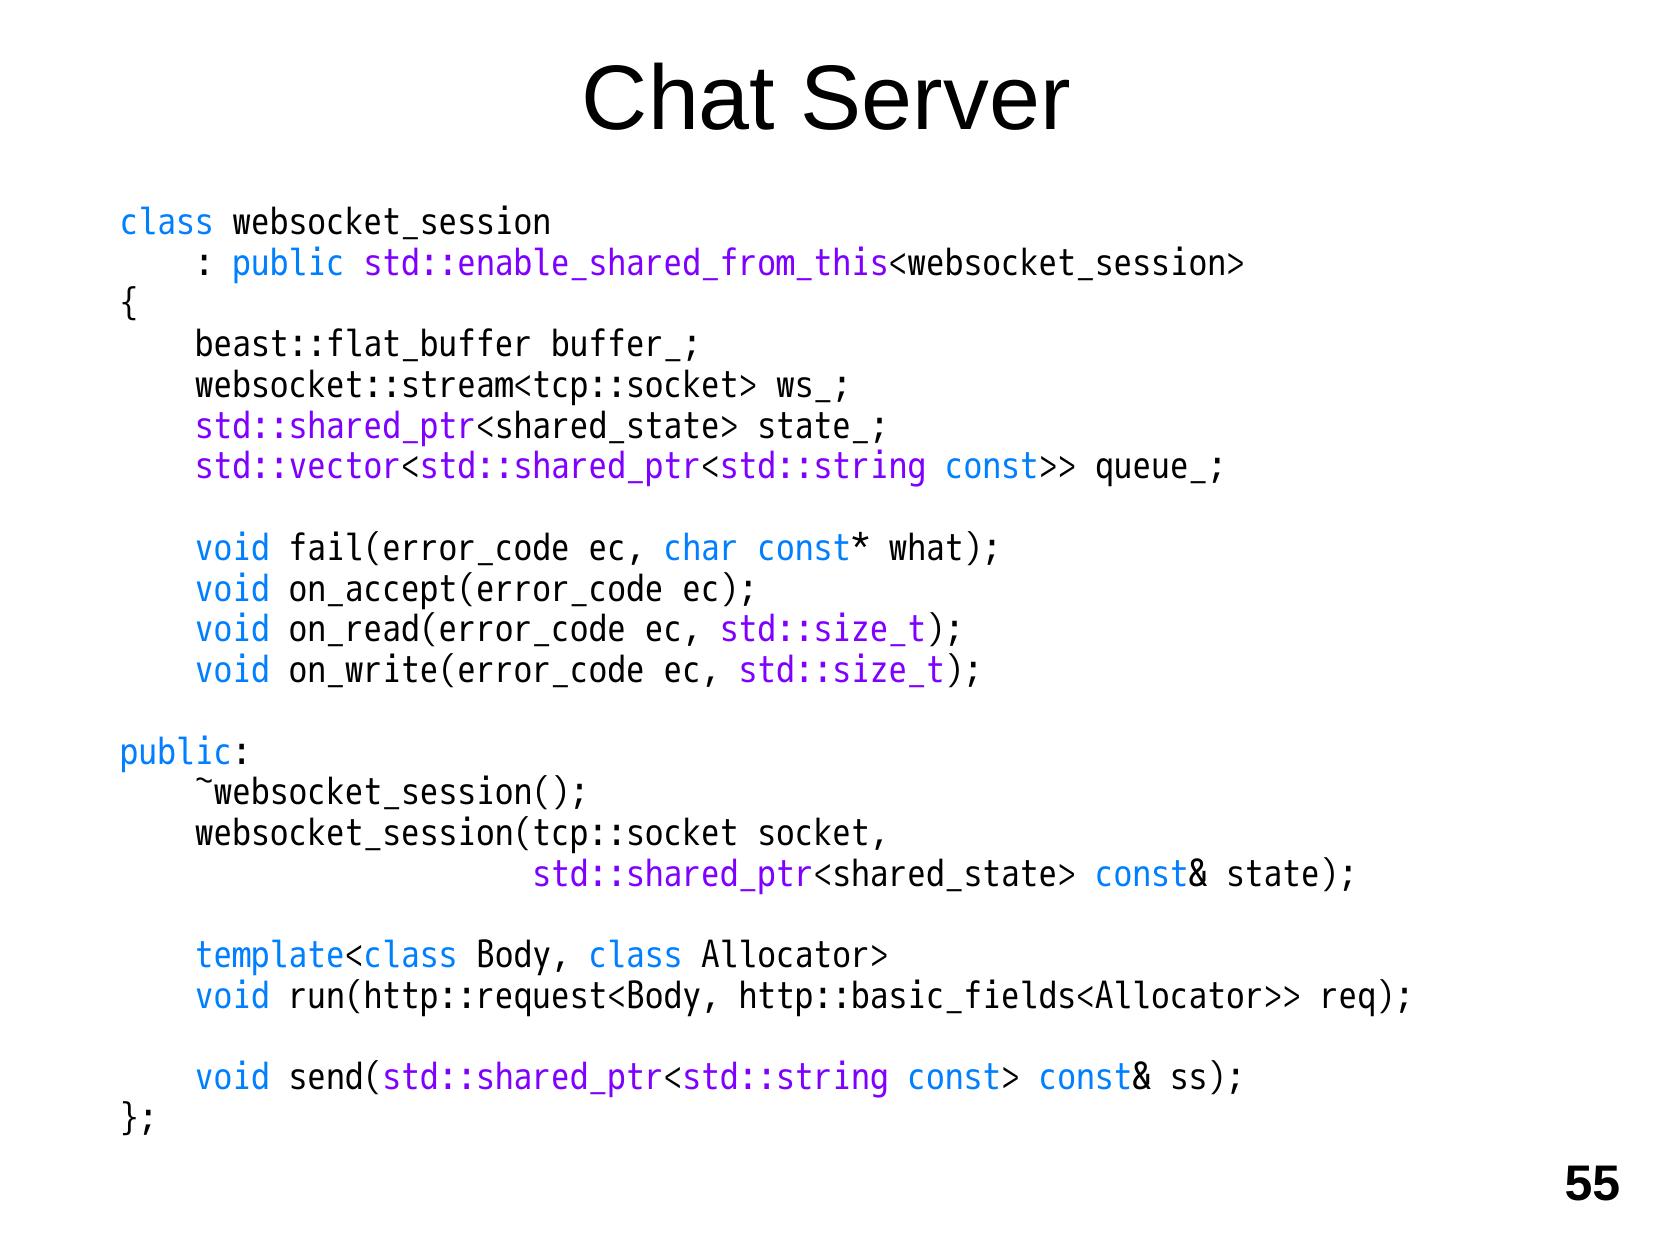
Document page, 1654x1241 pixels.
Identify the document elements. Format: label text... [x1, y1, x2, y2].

text_box class websocket_session : public std::enable_shared_from_this<websocket_session> { beast::flat_buffer buffer_; websocket::stream<tcp::socket> ws_; std::shared_ptr<shared_state> state_; std::vector<std::shared_ptr<std::string const>> queue_; void fail(error_code ec, char const* what); void on_accept(error_code ec); void on_read(error_code ec, std::size_t); void on_write(error_code ec, std::size_t); public: ~websocket_session(); websocket_session(tcp::socket socket, std::shared_ptr<shared_state> const& state); template<class Body, class Allocator> void run(http::request<Body, http::basic_fields<Allocator>> req); void send(std::shared_ptr<std::string const> const& ss); }; [104, 195, 1575, 1142]
title Chat Server [82, 15, 1571, 181]
